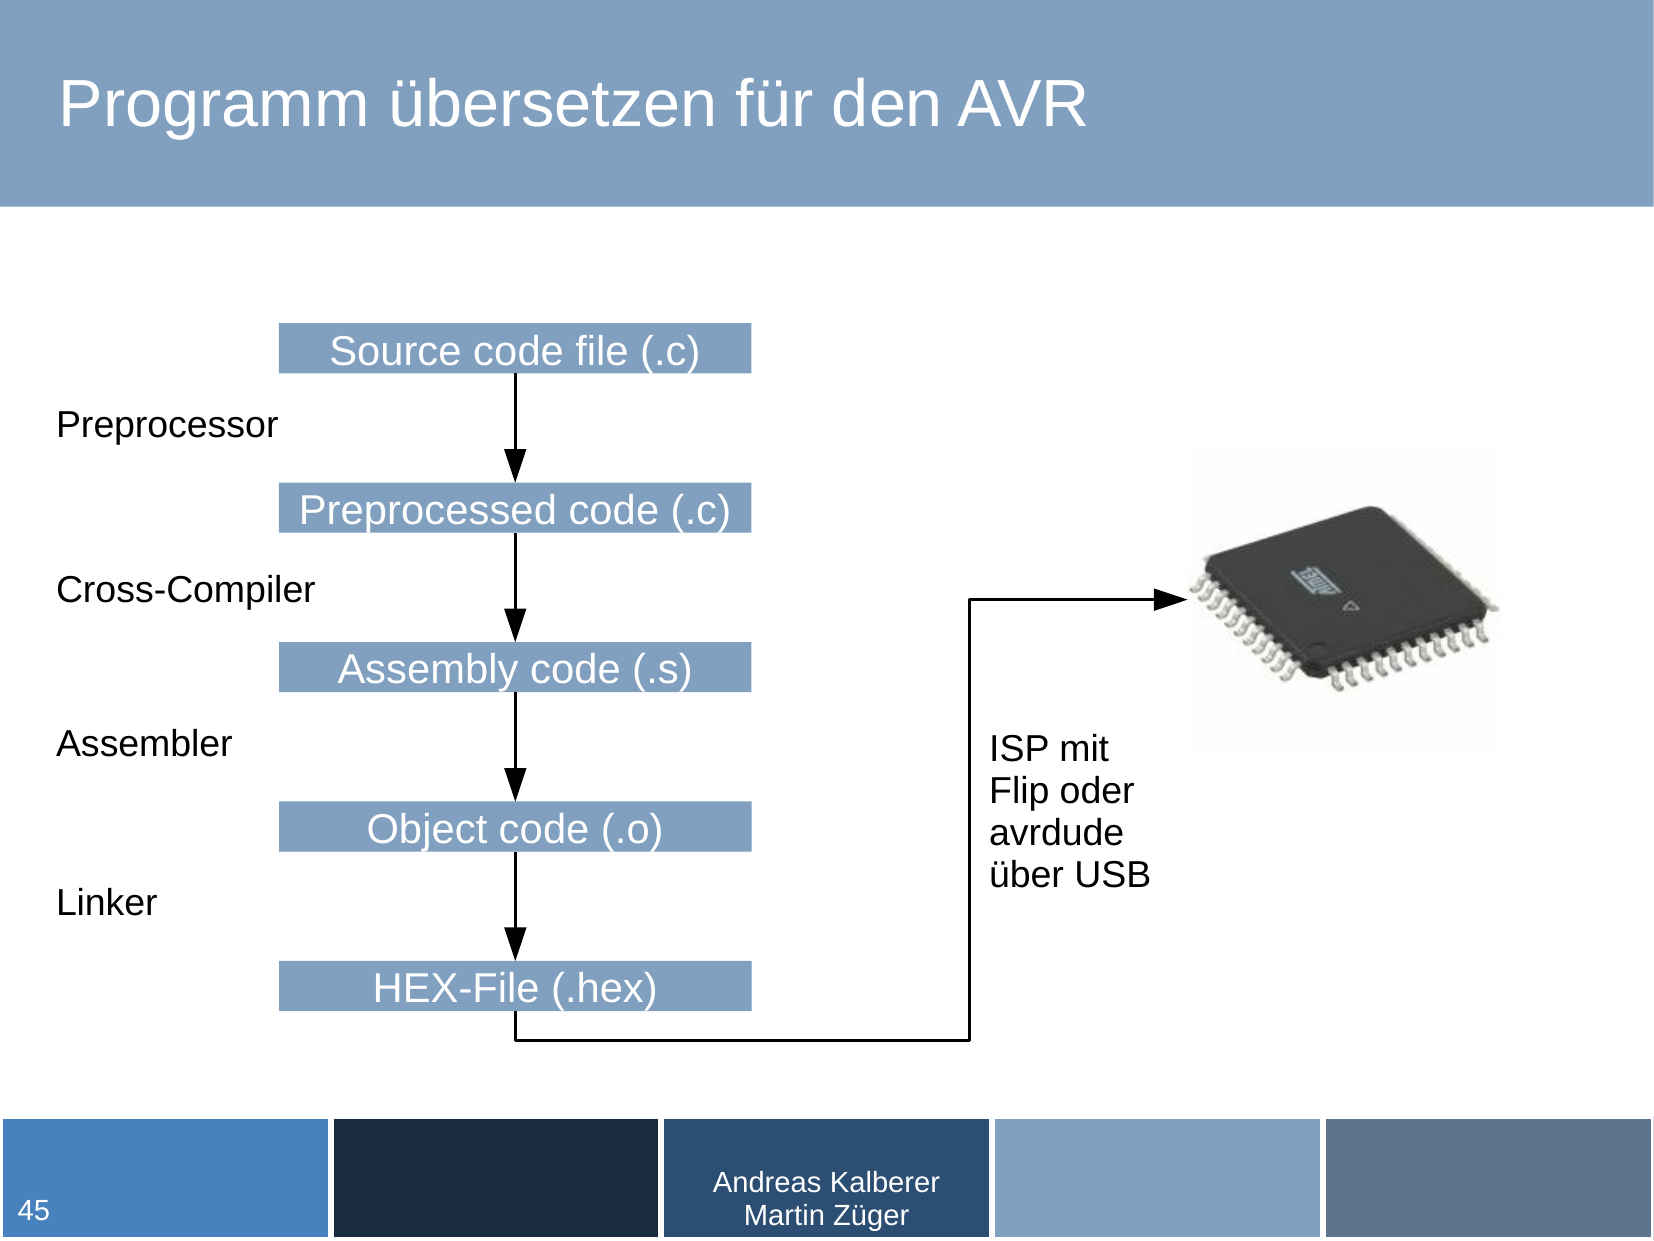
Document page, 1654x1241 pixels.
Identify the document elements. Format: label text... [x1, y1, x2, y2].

text_box HEX-File (.hex) [279, 960, 752, 1012]
text_box Preprocessor [41, 395, 294, 453]
text_box ISP mit Flip oder avrdude über USB [974, 720, 1167, 904]
text_box Assembly code (.s) [279, 642, 752, 693]
text_box Object code (.o) [279, 801, 752, 852]
picture [1187, 443, 1501, 756]
text_box Cross-Compiler [41, 561, 331, 618]
title Programm übersetzen für den AVR [59, 29, 1595, 178]
text_box Linker [41, 874, 173, 931]
text_box Source code file (.c) [278, 323, 752, 374]
text_box Assembler [41, 714, 248, 772]
text_box Preprocessed code (.c) [278, 482, 752, 533]
